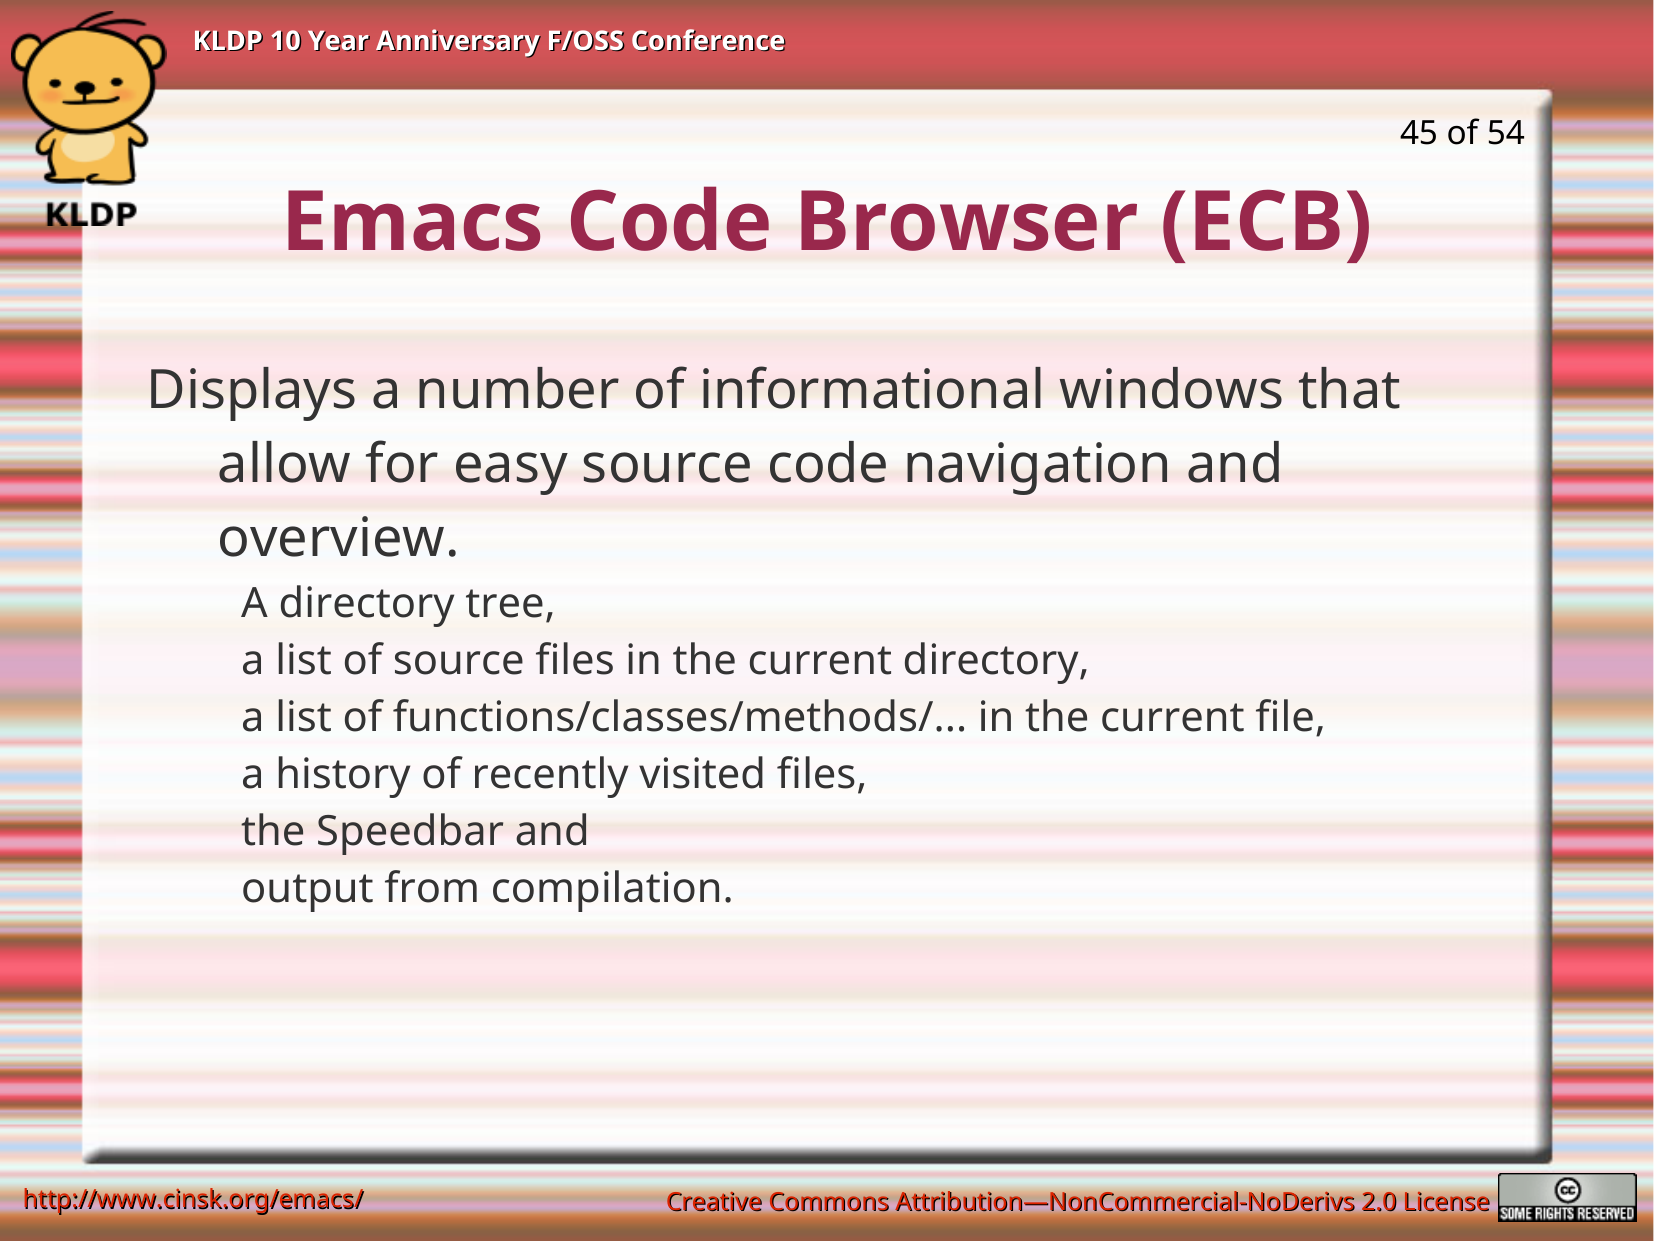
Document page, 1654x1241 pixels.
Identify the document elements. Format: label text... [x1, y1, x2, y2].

picture [0, 0, 1654, 1241]
title Emacs Code Browser (ECB) [121, 114, 1534, 322]
list Displays a number of informational windows that allow for easy source code navigation and overview. A directory tree, a list of source files in the current directory, a list of functions/classes/methods/... in the current file, a history of recently visited files, the Speedbar and output from compilation. [134, 350, 1516, 1133]
